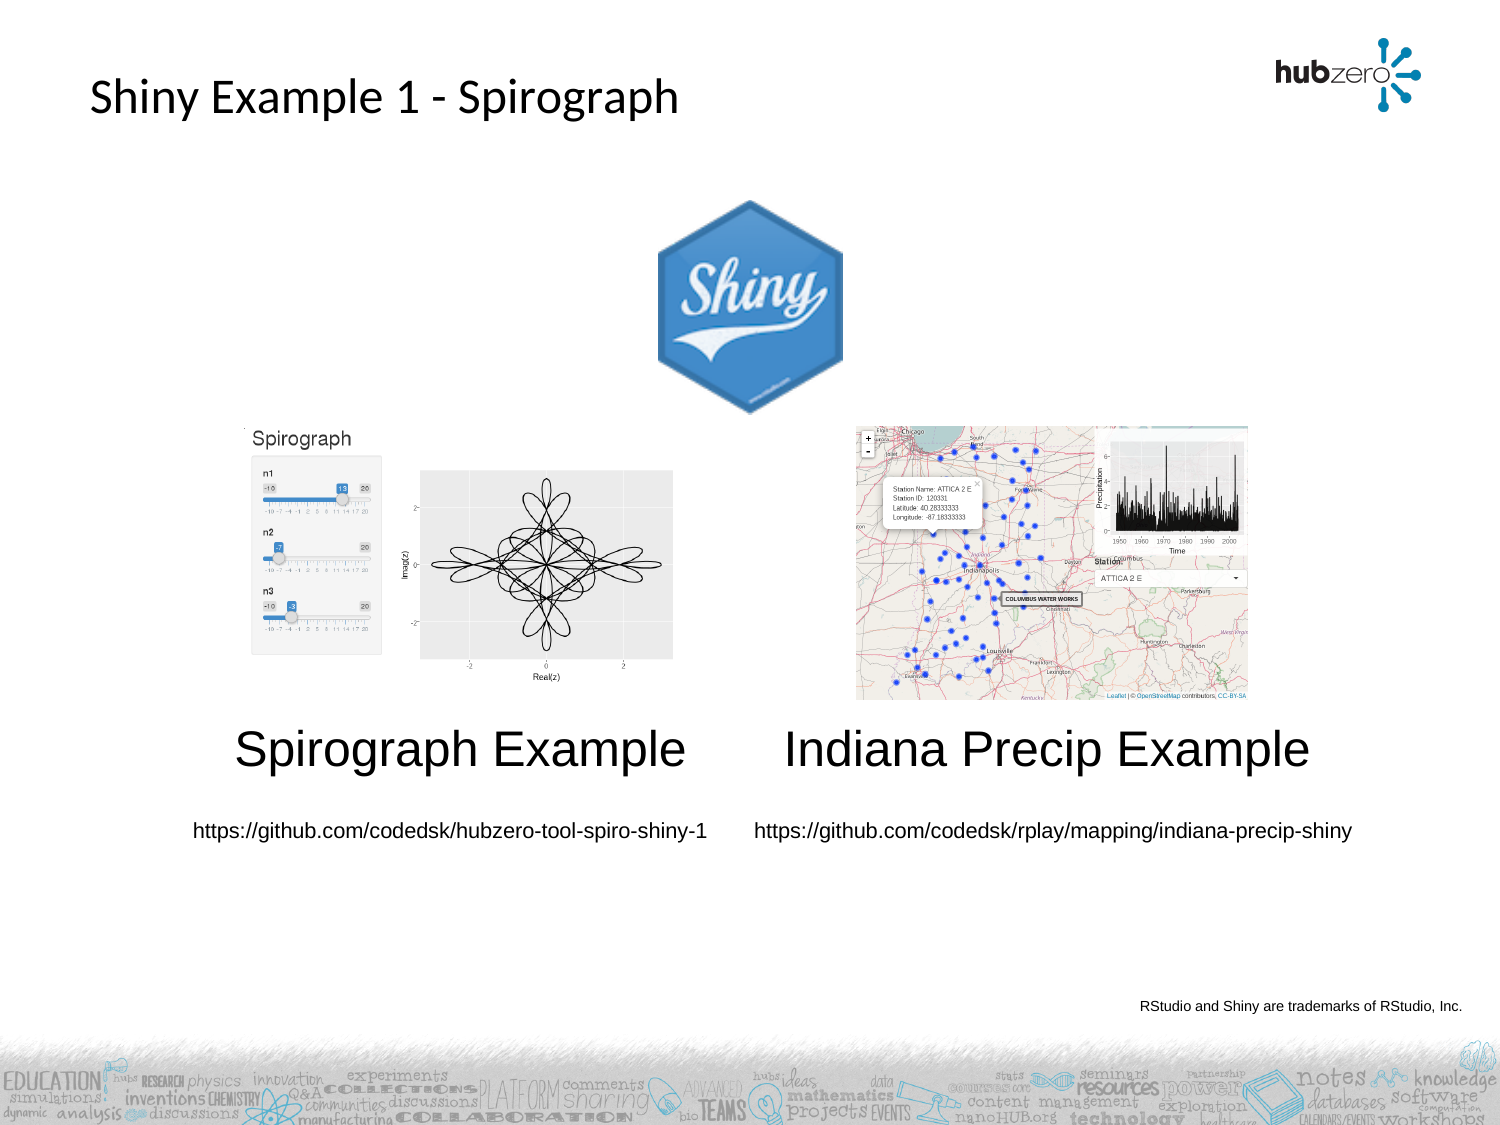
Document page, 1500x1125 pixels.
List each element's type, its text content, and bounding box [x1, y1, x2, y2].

picture [856, 426, 1248, 701]
text_box Spirograph Example [219, 709, 702, 785]
text_box https://github.com/codedsk/rplay/mapping/indiana-precip-shiny [739, 809, 1369, 870]
picture [658, 200, 843, 415]
text_box https://github.com/codedsk/hubzero-tool-spiro-shiny-1 [178, 809, 724, 870]
text_box Indiana Precip Example [768, 709, 1326, 785]
text_box RStudio and Shiny are trademarks of RStudio, Inc. [1125, 990, 1478, 1023]
picture [0, 1034, 1500, 1125]
picture [1272, 35, 1424, 44]
title Shiny Example 1 - Spirograph [75, 44, 1426, 144]
picture [244, 427, 680, 683]
